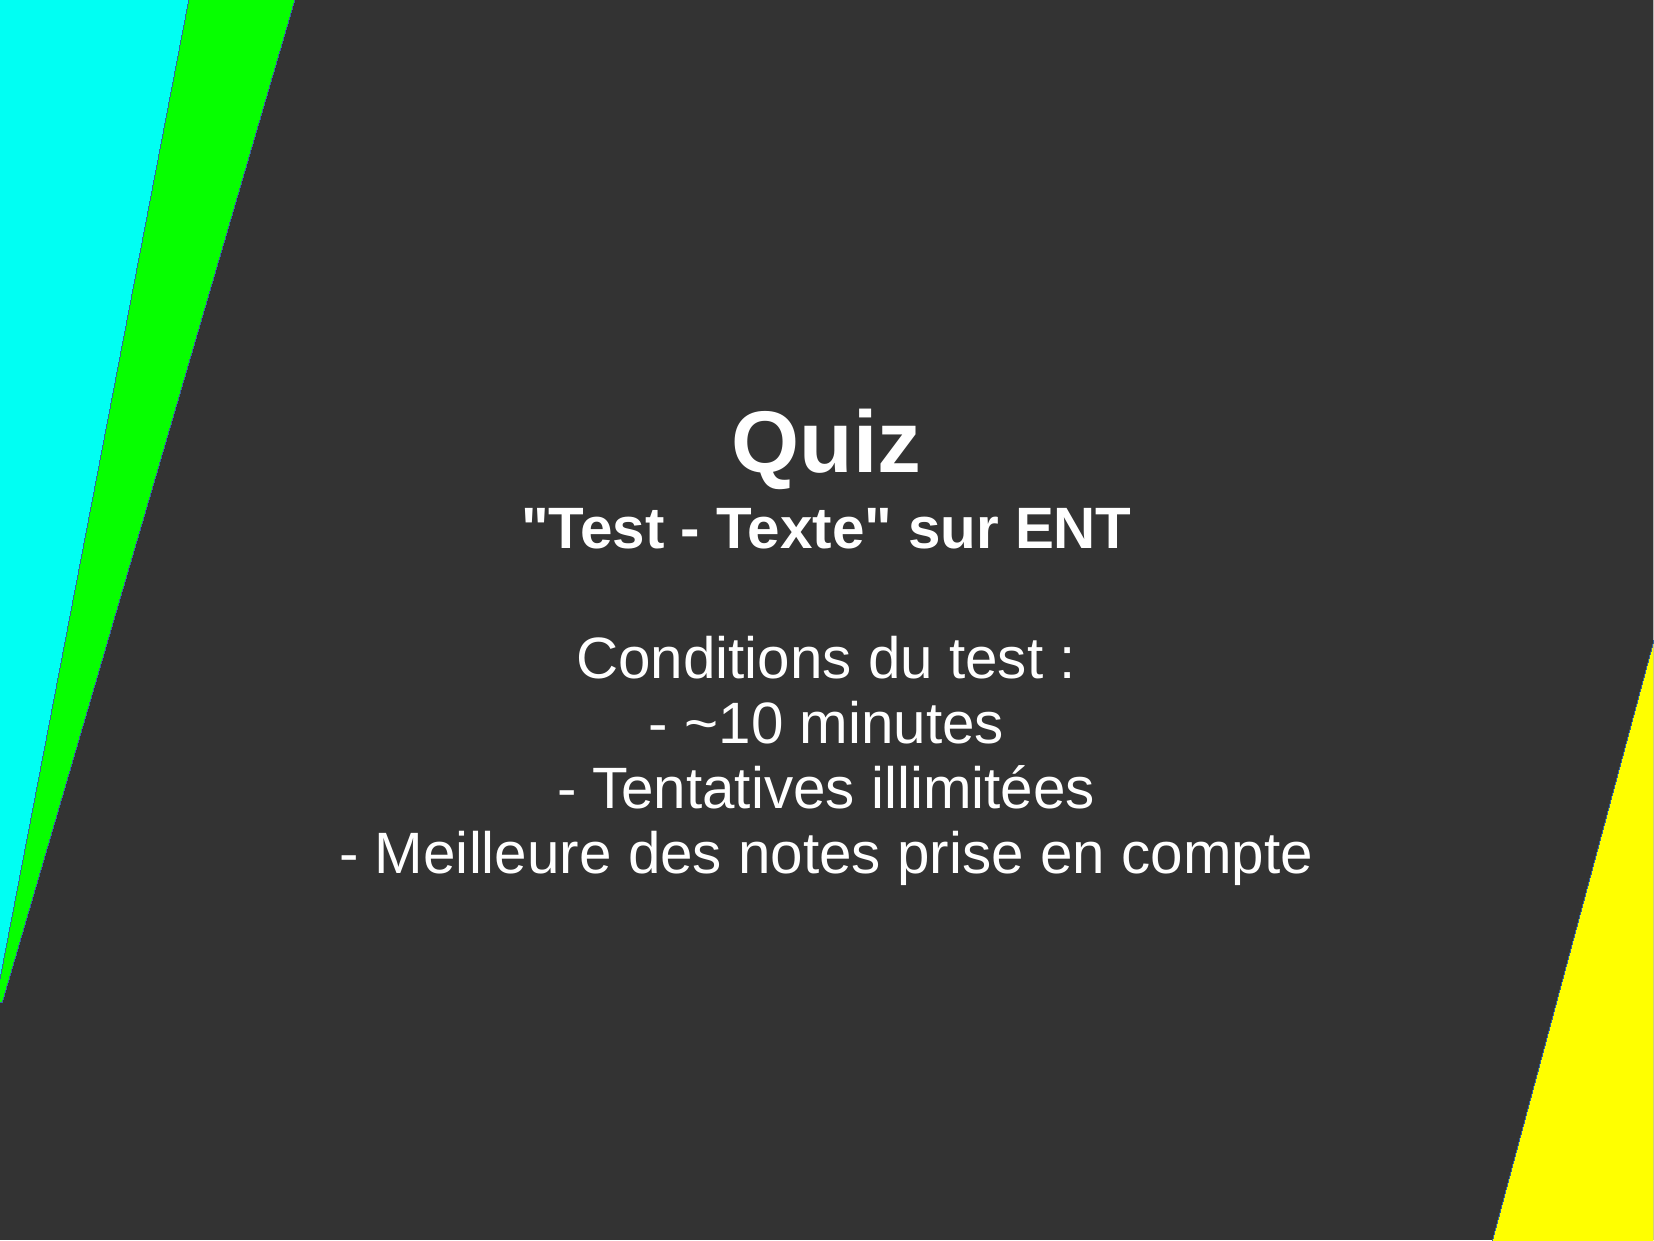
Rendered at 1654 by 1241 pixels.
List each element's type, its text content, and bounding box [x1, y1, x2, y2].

title "Test - Texte" sur ENT Conditions du test : - ~10 minutes - Tentatives illimitées - Meilleure des notes prise en compte [31, 495, 1622, 886]
text_box [0, 0, 295, 1003]
title Quiz [94, 393, 1622, 495]
text_box [1492, 639, 1654, 1241]
